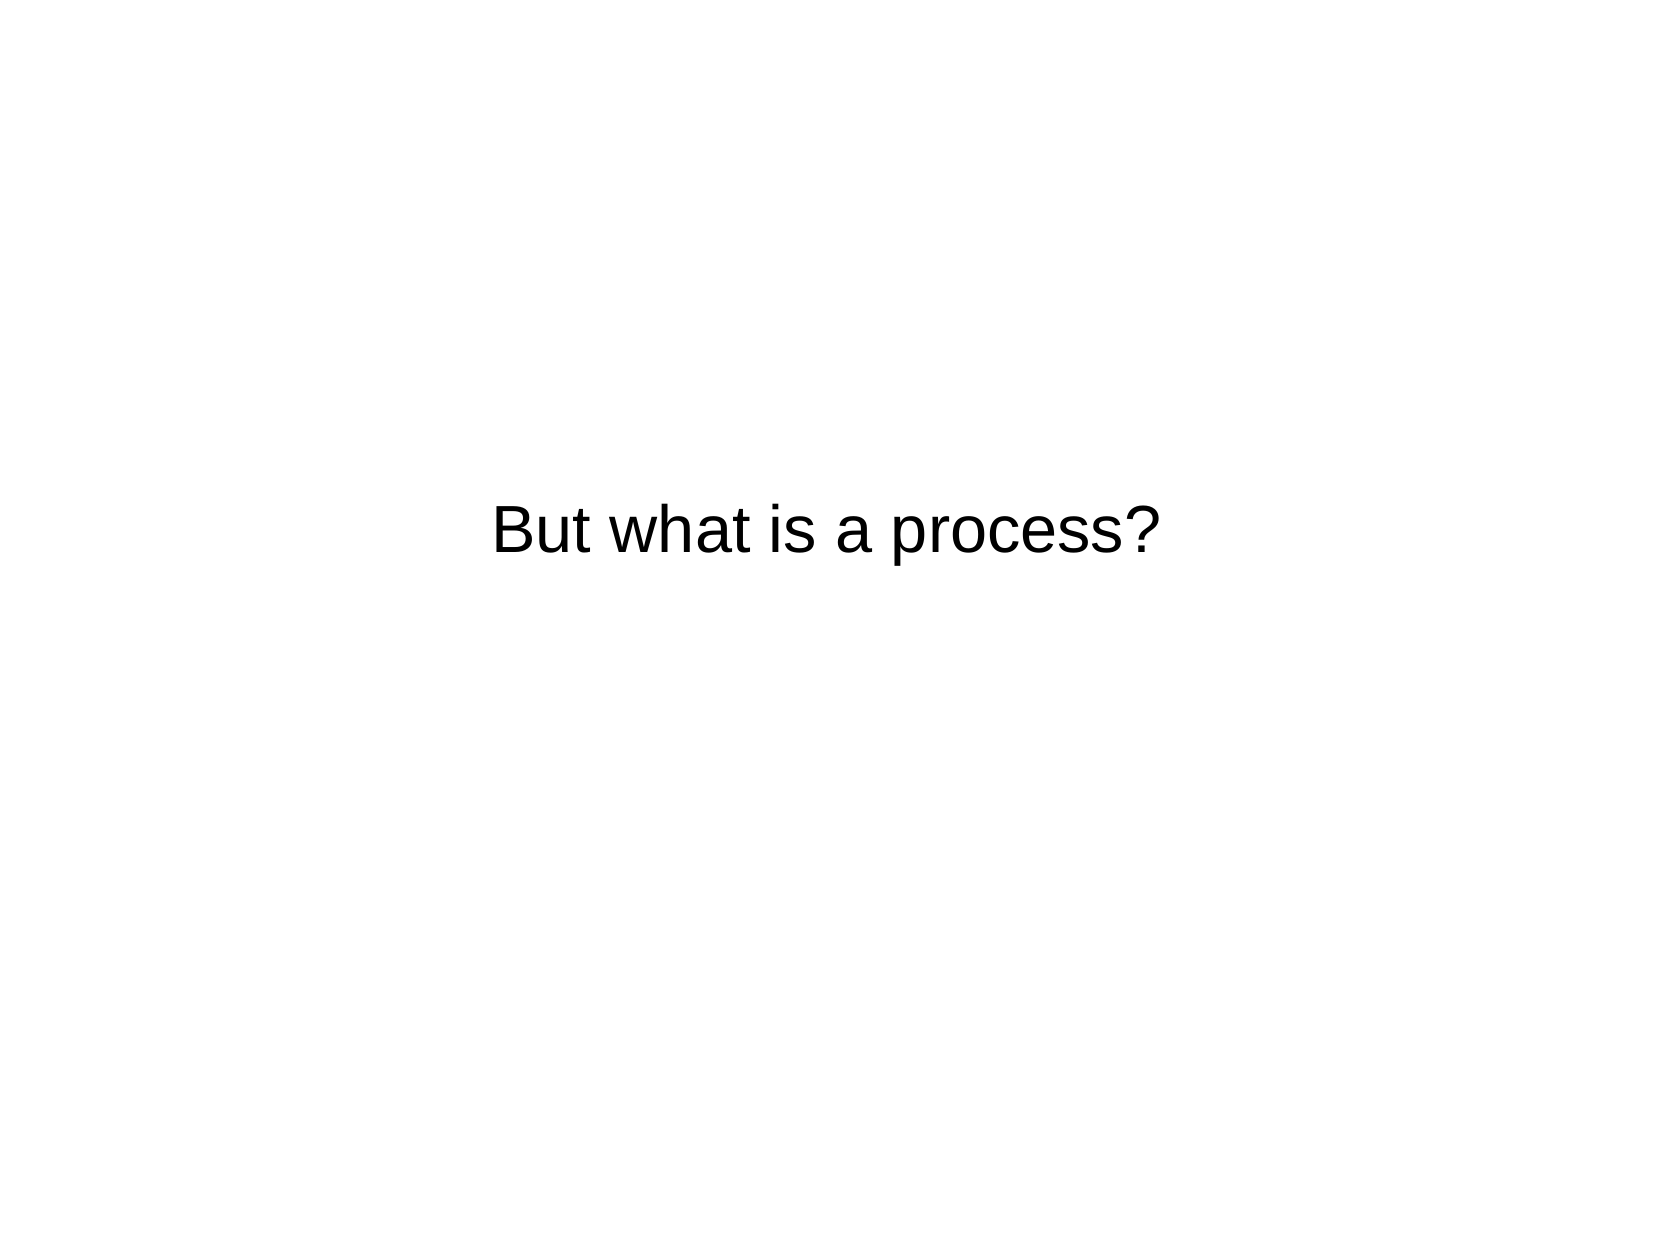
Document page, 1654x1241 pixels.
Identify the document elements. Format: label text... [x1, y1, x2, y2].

subtitle But what is a process? [82, 49, 1571, 1010]
